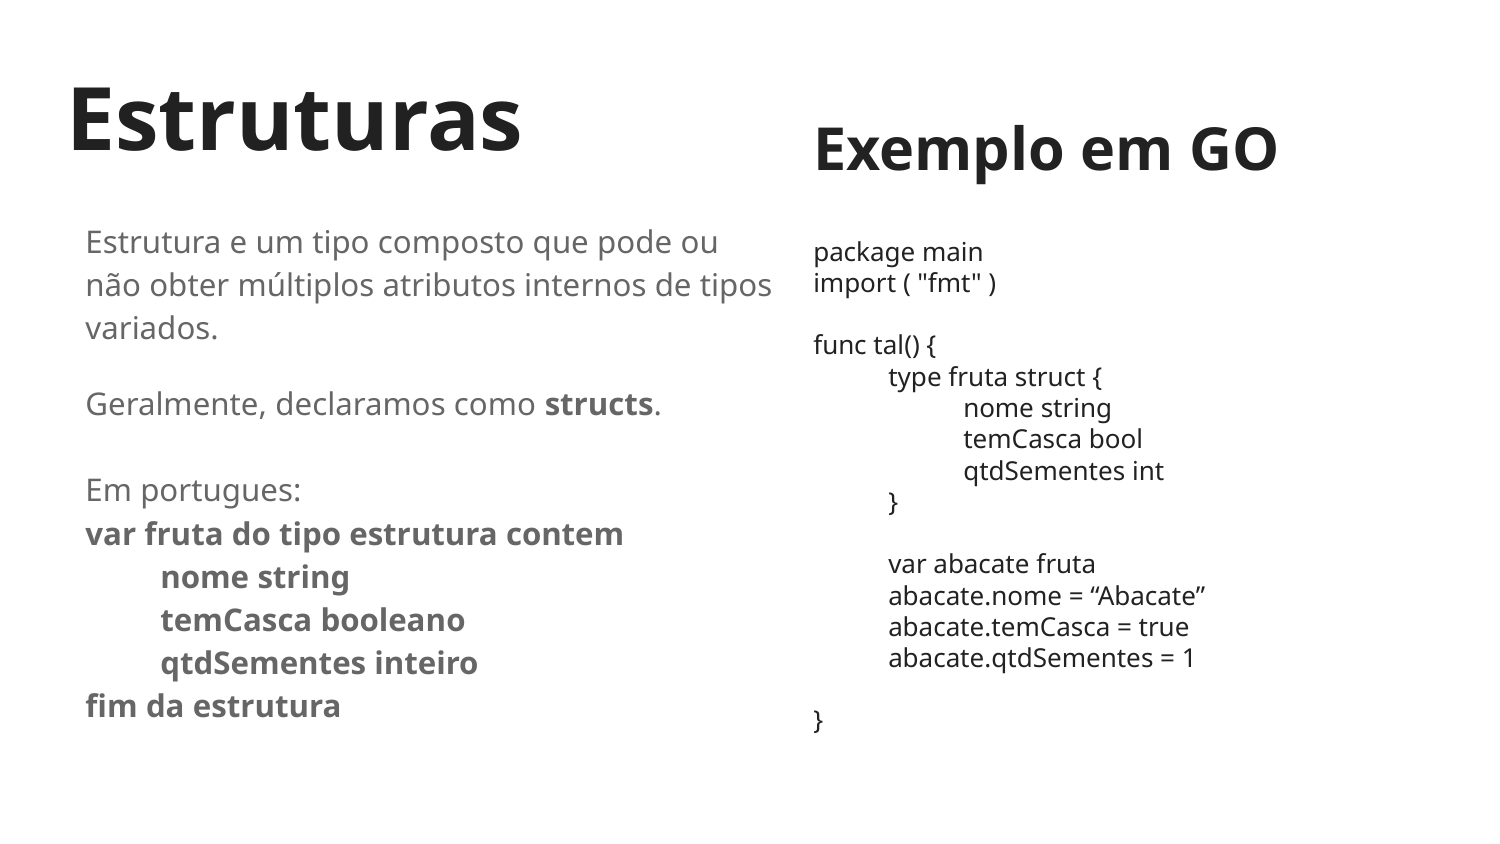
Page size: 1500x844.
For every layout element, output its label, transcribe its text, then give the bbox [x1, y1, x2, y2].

list Estrutura e um tipo composto que pode ou não obter múltiplos atributos internos de tipos variados. Geralmente, declaramos como structs. Em portugues: var fruta do tipo estrutura contem nome string temCasca booleano qtdSementes inteiro fim da estrutura [70, 201, 798, 823]
text_box Exemplo em GO package main import ( "fmt" ) func tal() { type fruta struct { nome string temCasca bool qtdSementes int } var abacate fruta abacate.nome = “Abacate” abacate.temCasca = true abacate.qtdSementes = 1 } [798, 96, 1489, 823]
title Estruturas [51, 48, 1449, 180]
